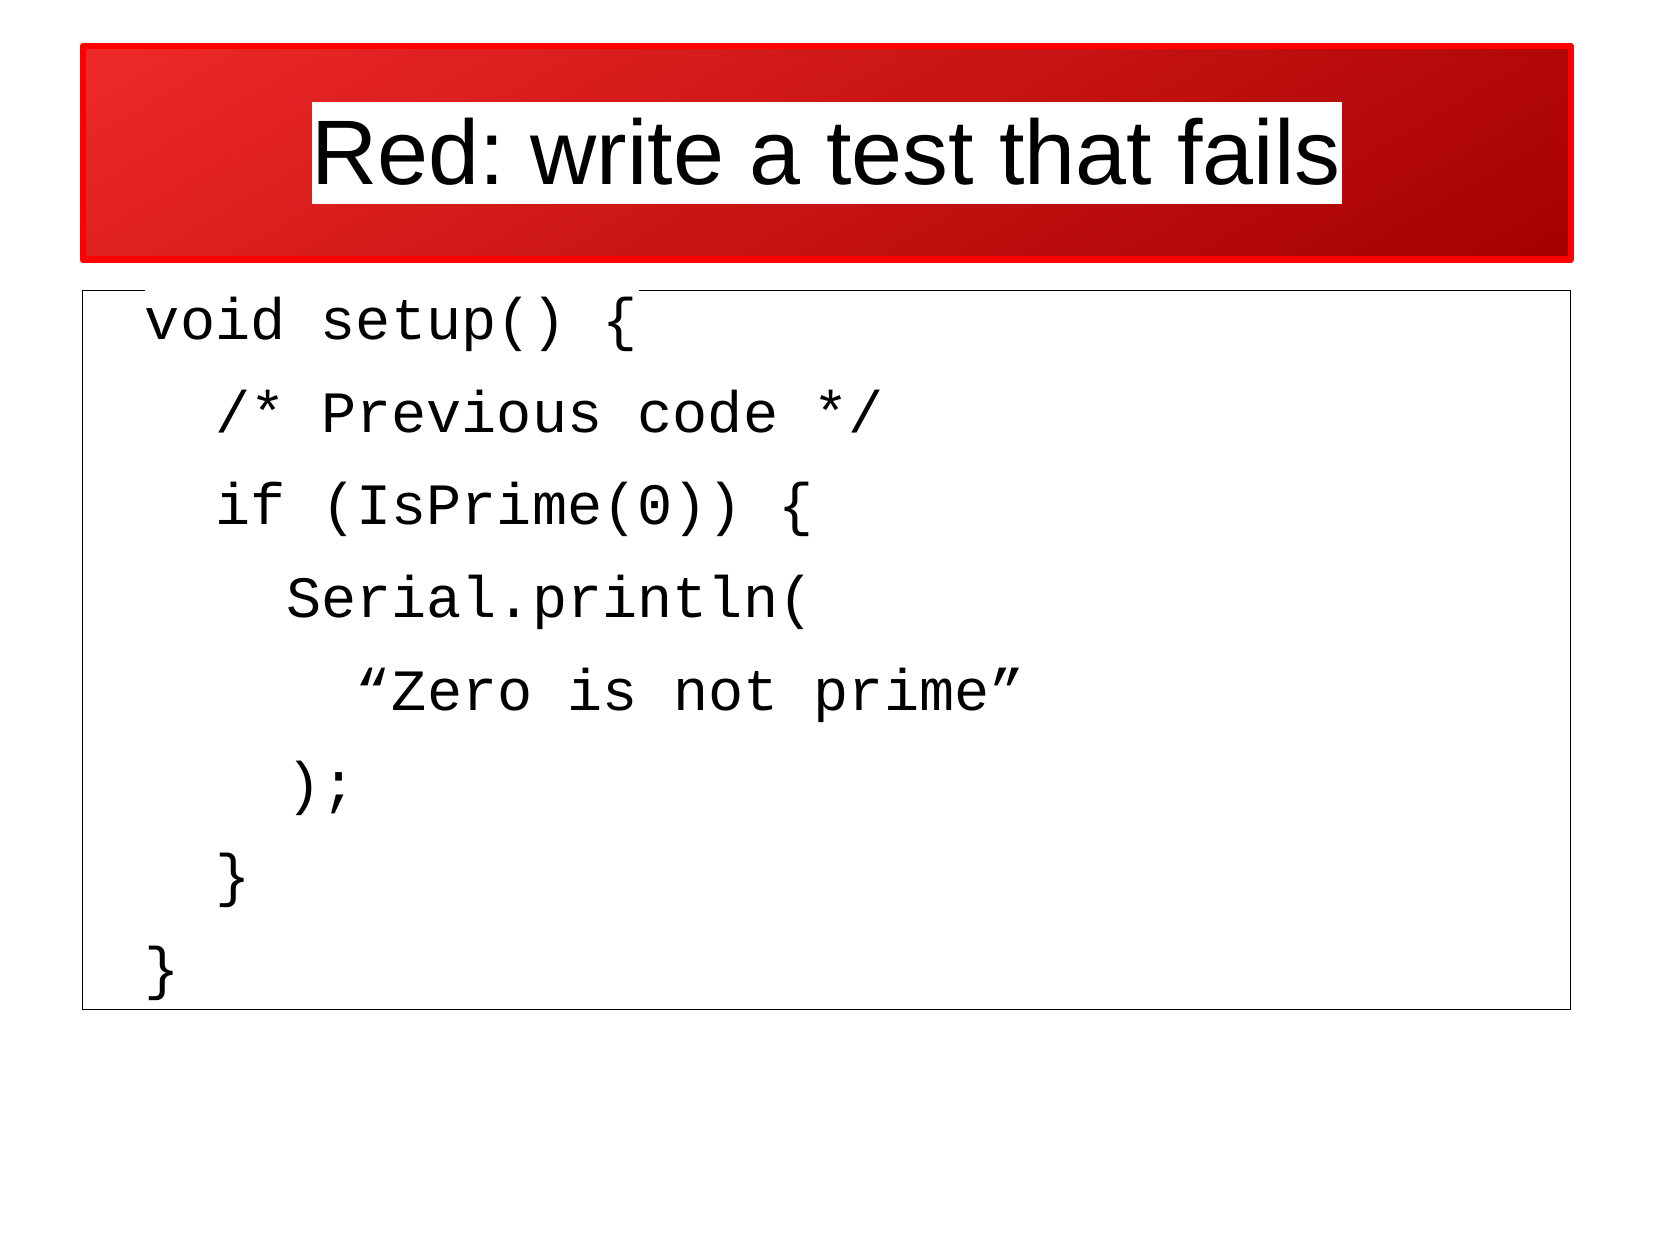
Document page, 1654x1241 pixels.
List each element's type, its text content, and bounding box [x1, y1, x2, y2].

list void setup() { /* Previous code */ if (IsPrime(0)) { Serial.println( “Zero is not prime” ); } } [82, 290, 1571, 1010]
title Red: write a test that fails [82, 46, 1571, 260]
